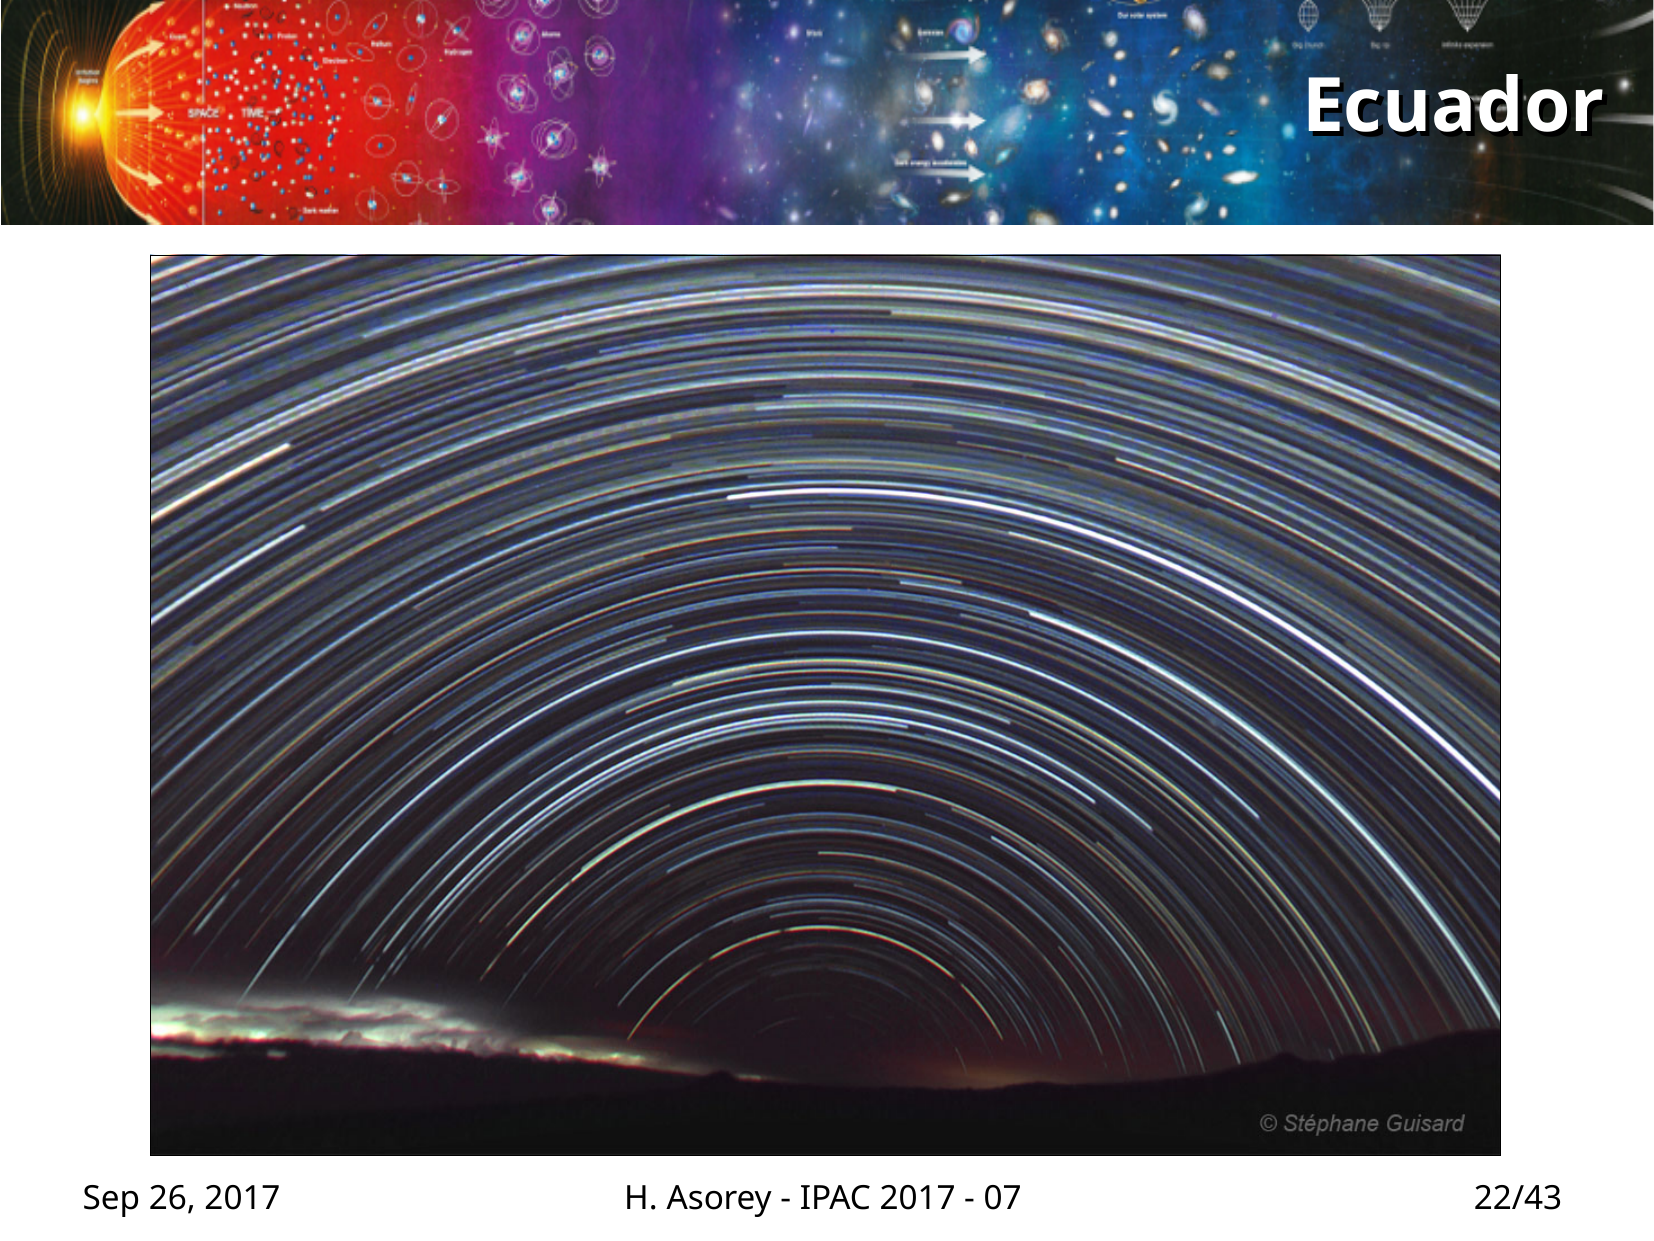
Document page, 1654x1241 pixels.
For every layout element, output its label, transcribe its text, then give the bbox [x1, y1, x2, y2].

picture [1, 0, 1654, 225]
picture [150, 254, 1501, 1156]
title Ecuador [45, 15, 1606, 191]
